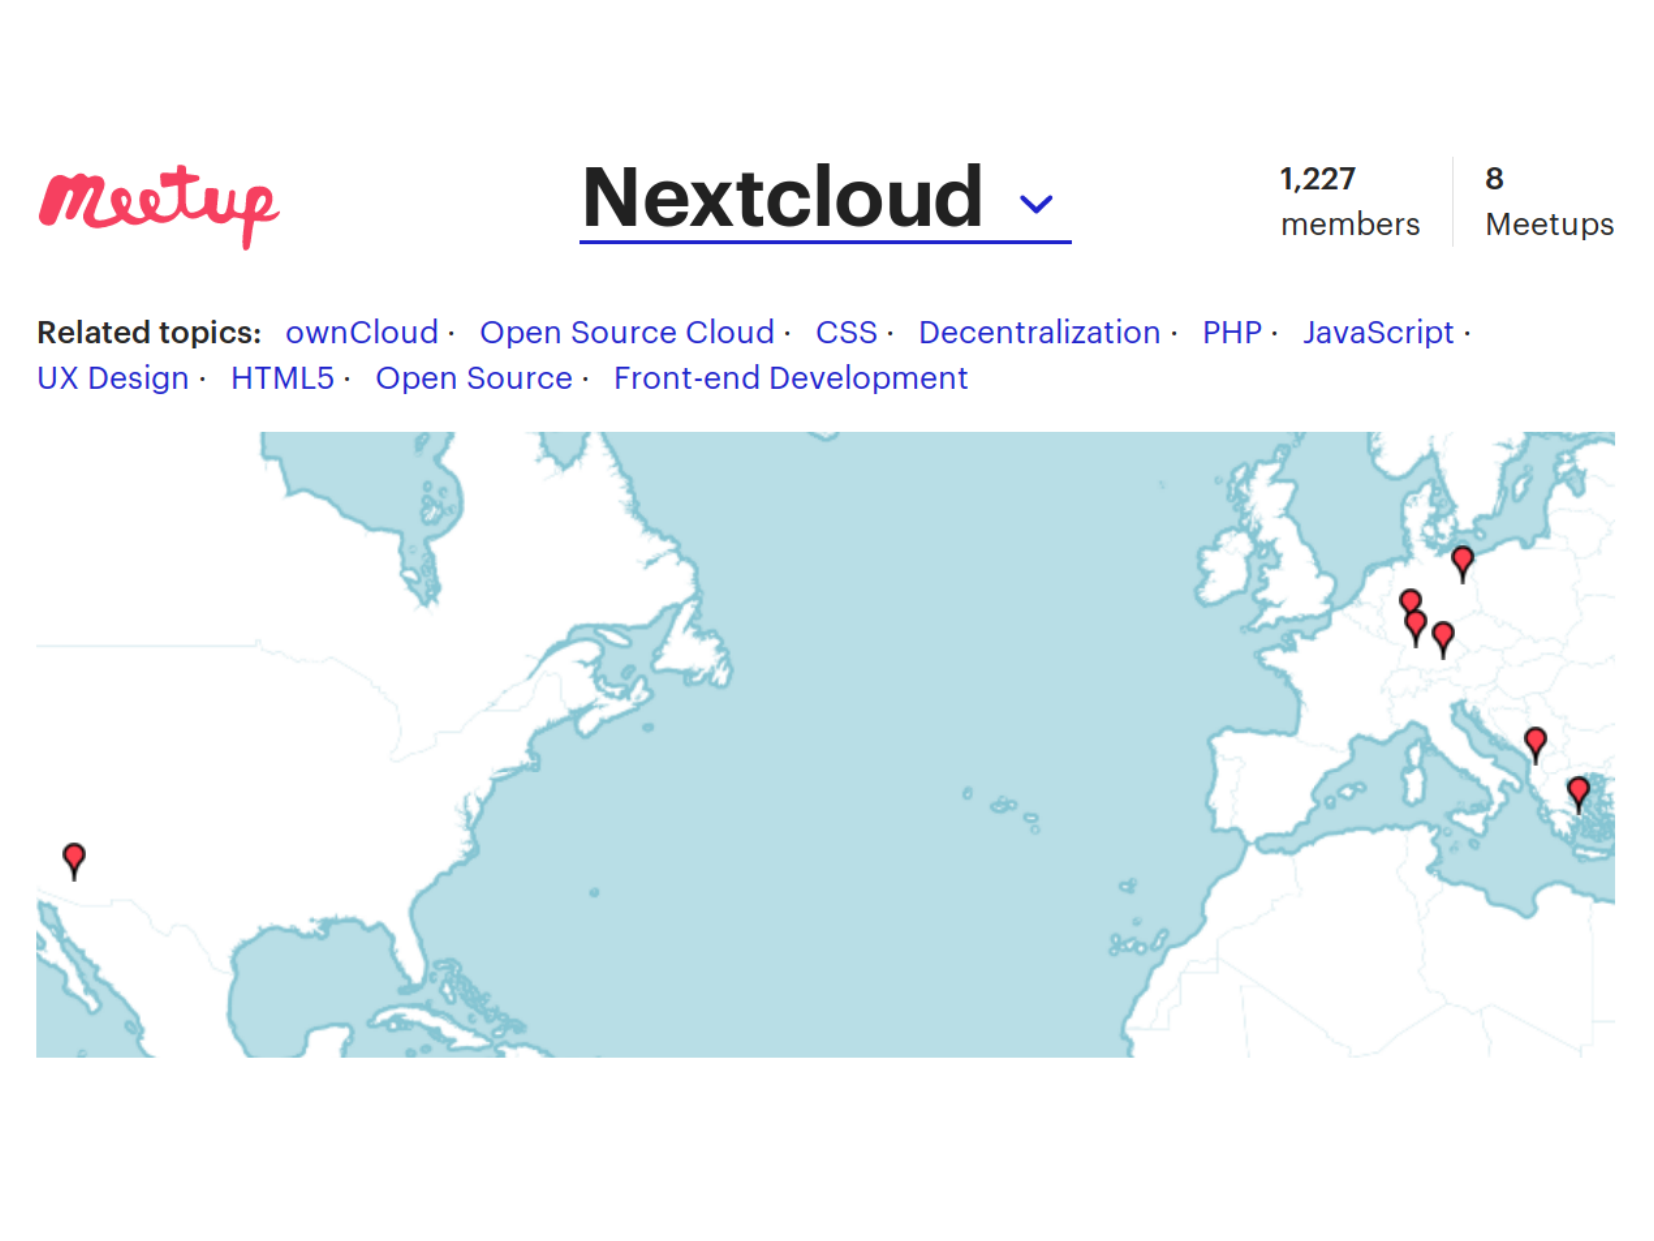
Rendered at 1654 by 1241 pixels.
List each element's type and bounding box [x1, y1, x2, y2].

picture [0, 110, 1653, 1081]
